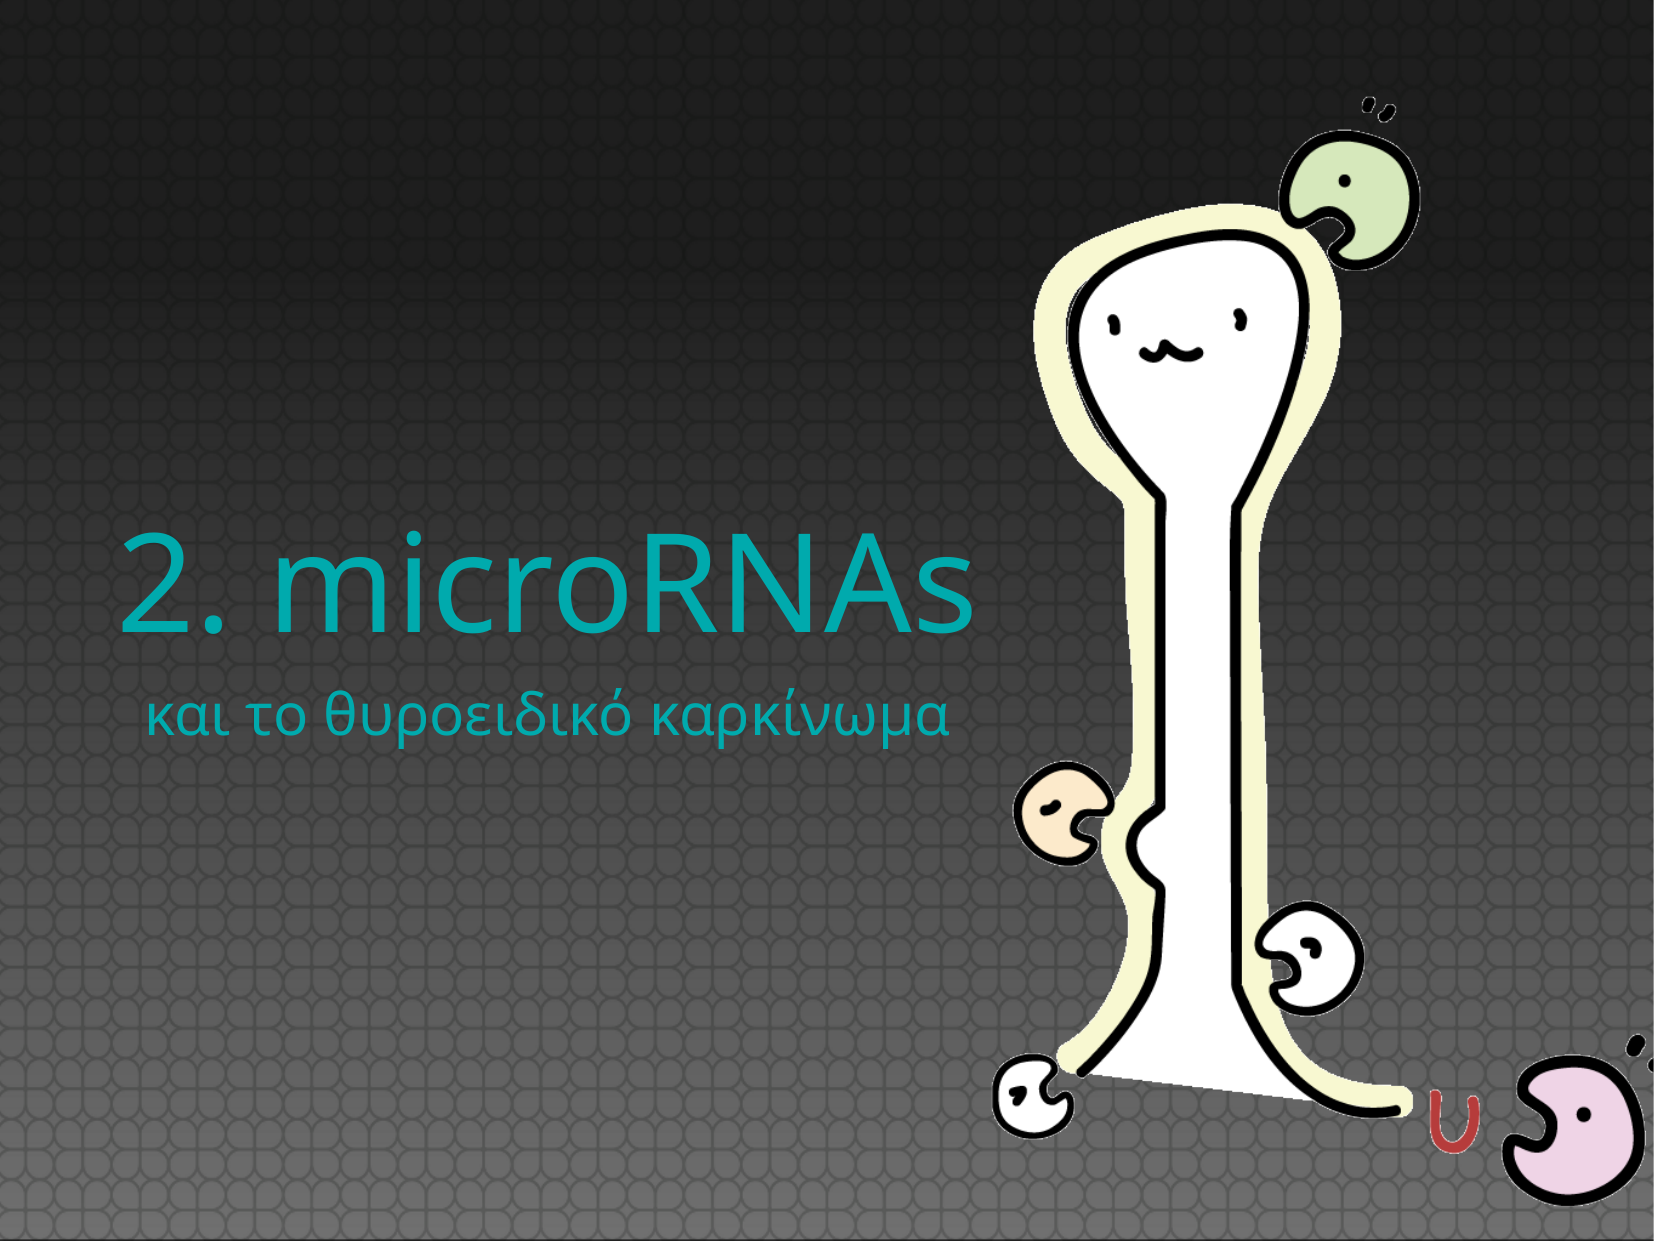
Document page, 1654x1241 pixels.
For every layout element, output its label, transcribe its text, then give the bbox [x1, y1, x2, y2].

picture [0, 0, 1654, 1241]
title 2. microRNAs και το θυροειδικό καρκίνωμα [0, 509, 1292, 729]
